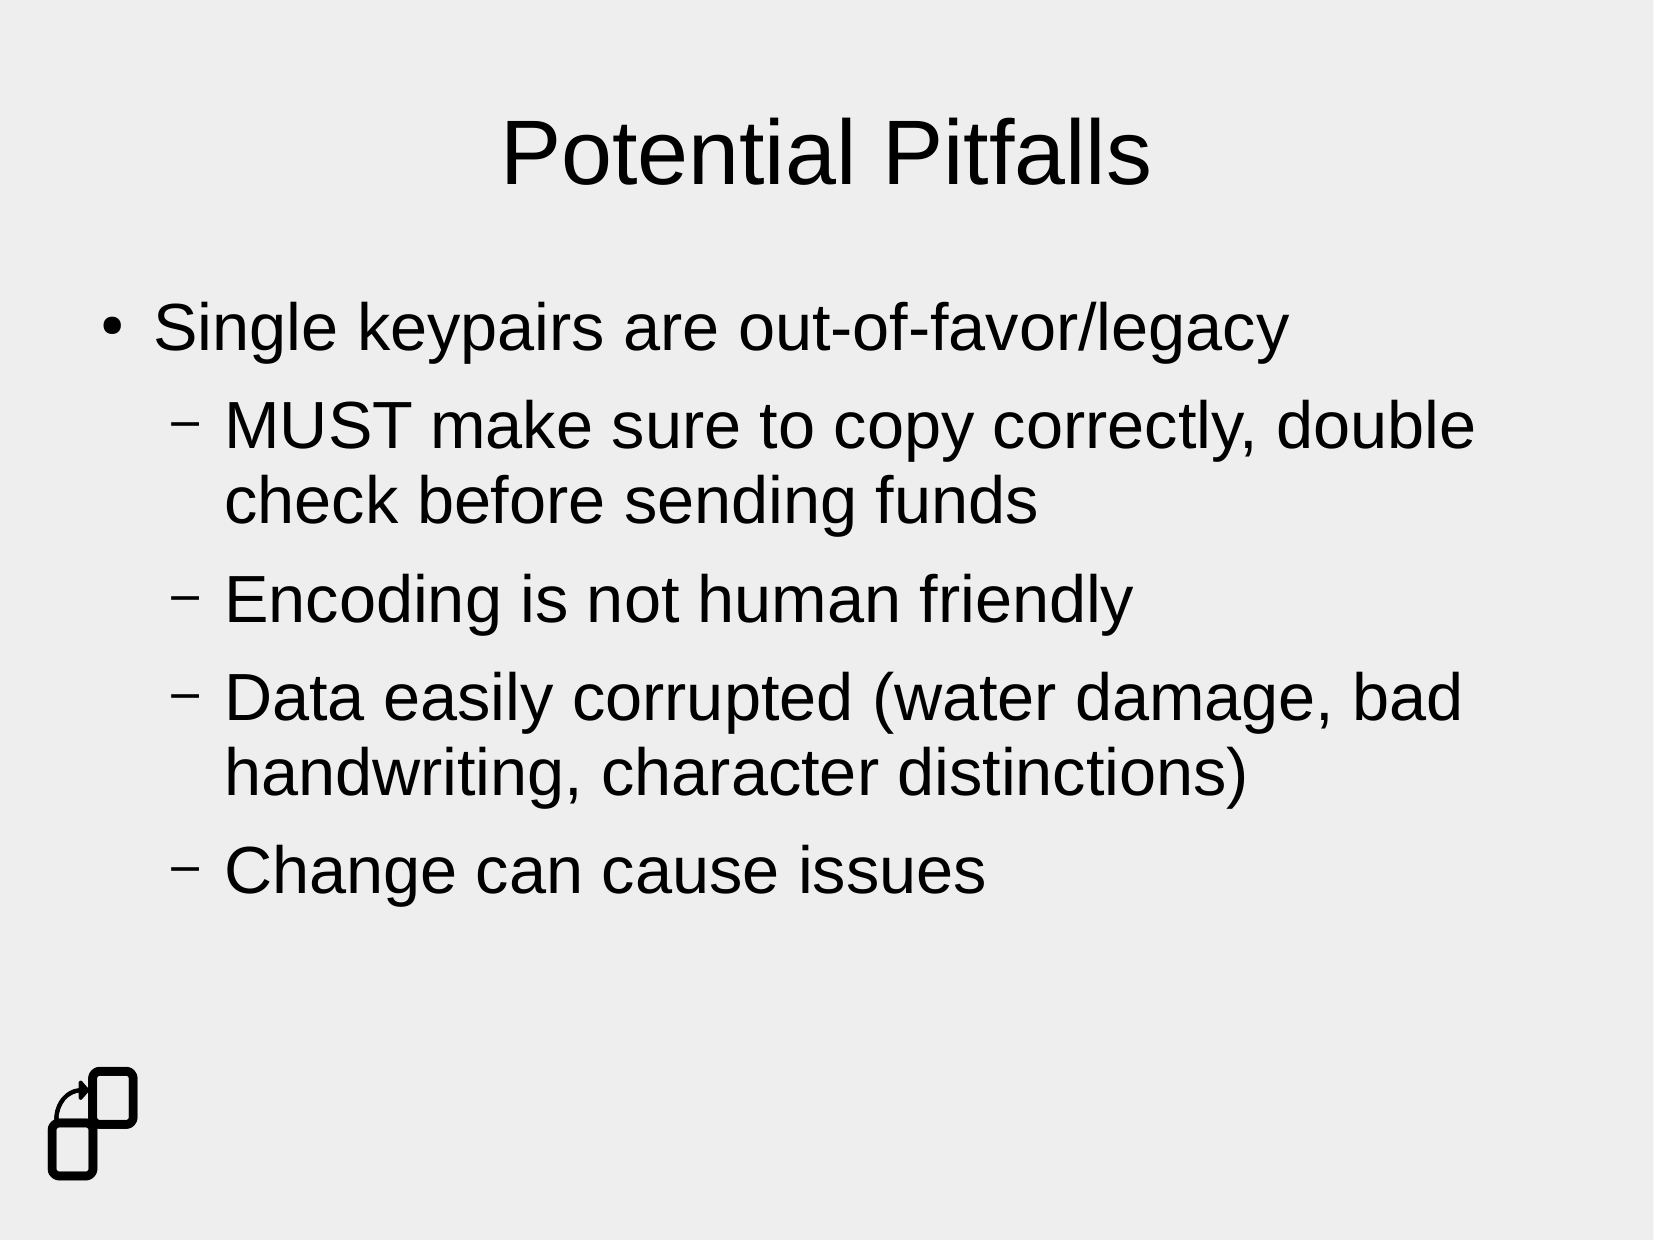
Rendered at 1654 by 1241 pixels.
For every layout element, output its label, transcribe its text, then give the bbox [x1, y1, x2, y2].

title Potential Pitfalls [82, 49, 1571, 257]
list Single keypairs are out-of-favor/legacy MUST make sure to copy correctly, double check before sending funds Encoding is not human friendly Data easily corrupted (water damage, bad handwriting, character distinctions) Change can cause issues [82, 290, 1571, 1010]
picture [30, 1062, 153, 1186]
